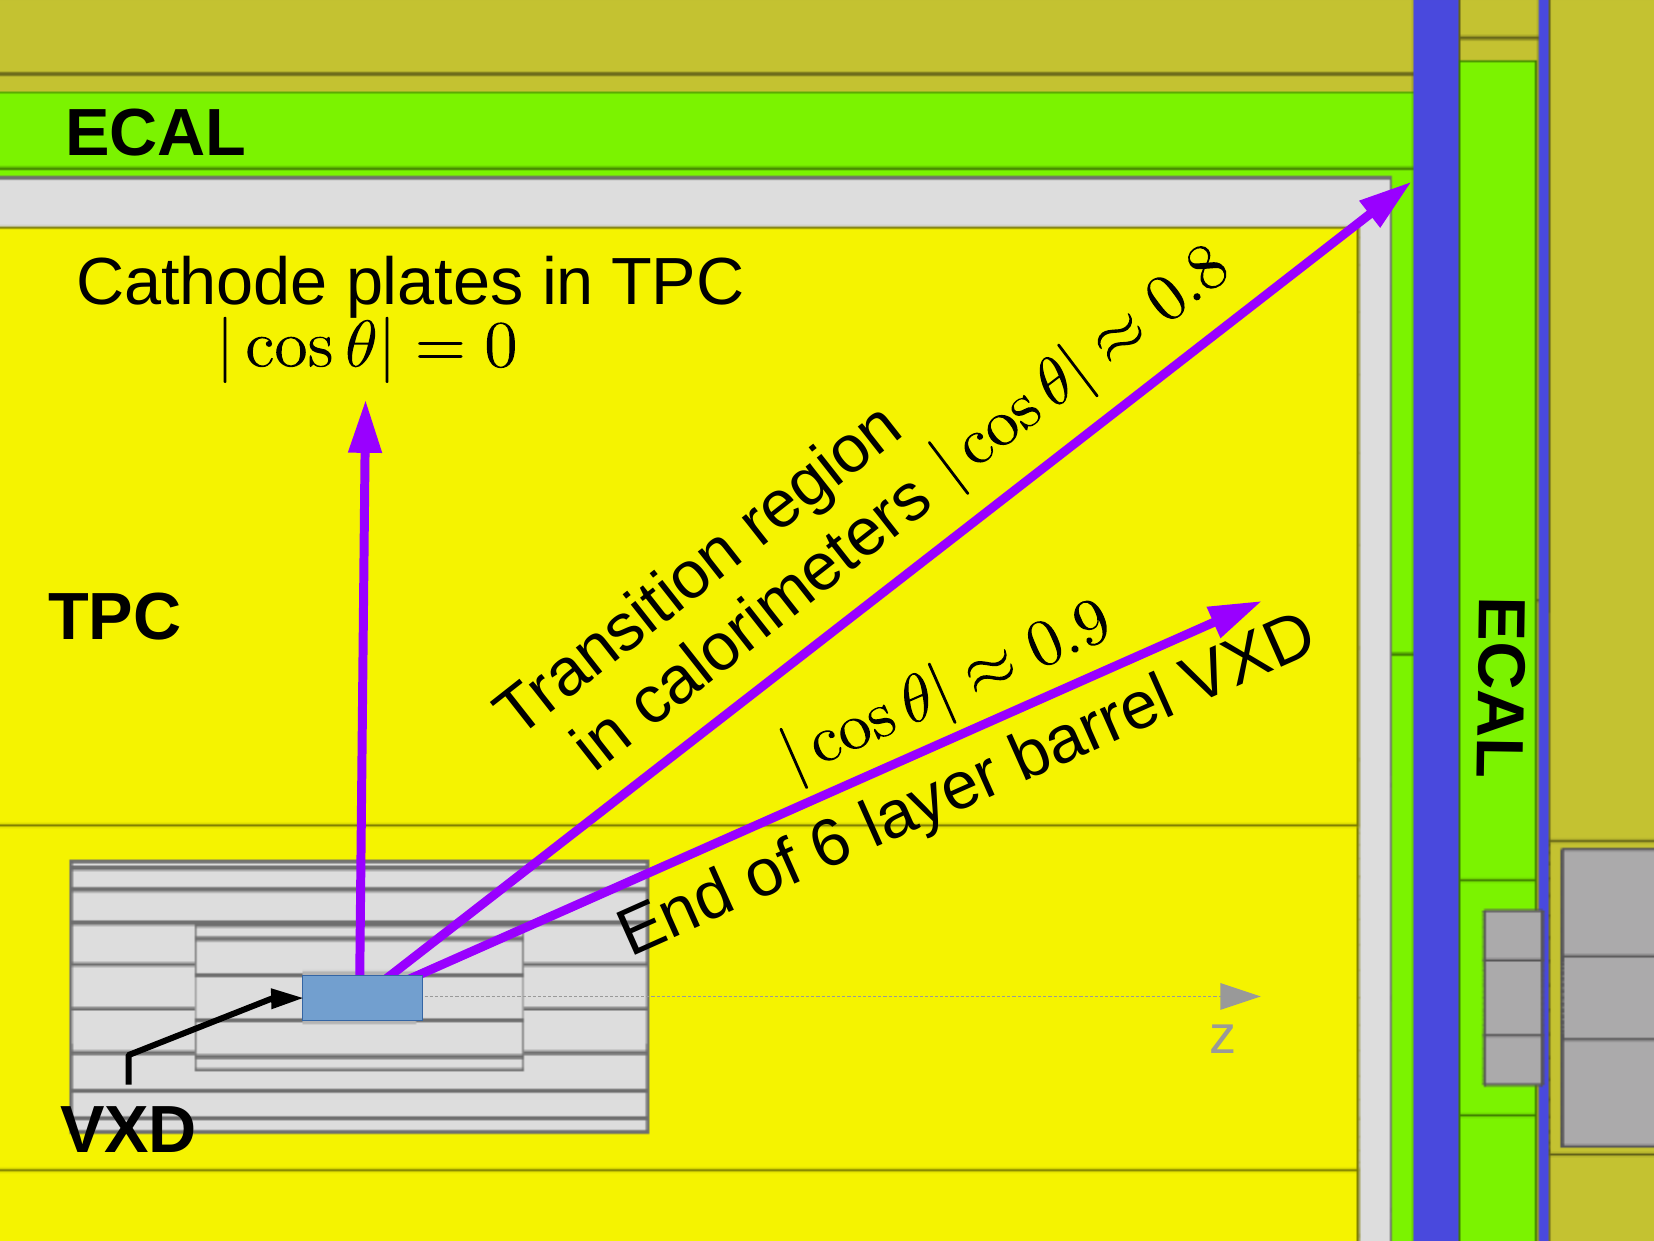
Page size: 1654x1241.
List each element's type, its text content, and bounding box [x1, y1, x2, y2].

text_box VXD [45, 1084, 213, 1175]
text_box [302, 975, 423, 1021]
text_box [215, 327, 518, 384]
picture [0, 0, 1654, 1241]
text_box TPC [33, 572, 197, 662]
text_box ECAL [1454, 581, 1548, 795]
text_box Transition region in calorimeters [464, 318, 1044, 824]
text_box z [1195, 997, 1252, 1073]
text_box End of 6 layer barrel VXD [589, 580, 1346, 983]
text_box [998, 234, 1243, 442]
text_box ECAL [50, 87, 262, 177]
text_box [771, 589, 1122, 793]
text_box Cathode plates in TPC [61, 236, 763, 327]
